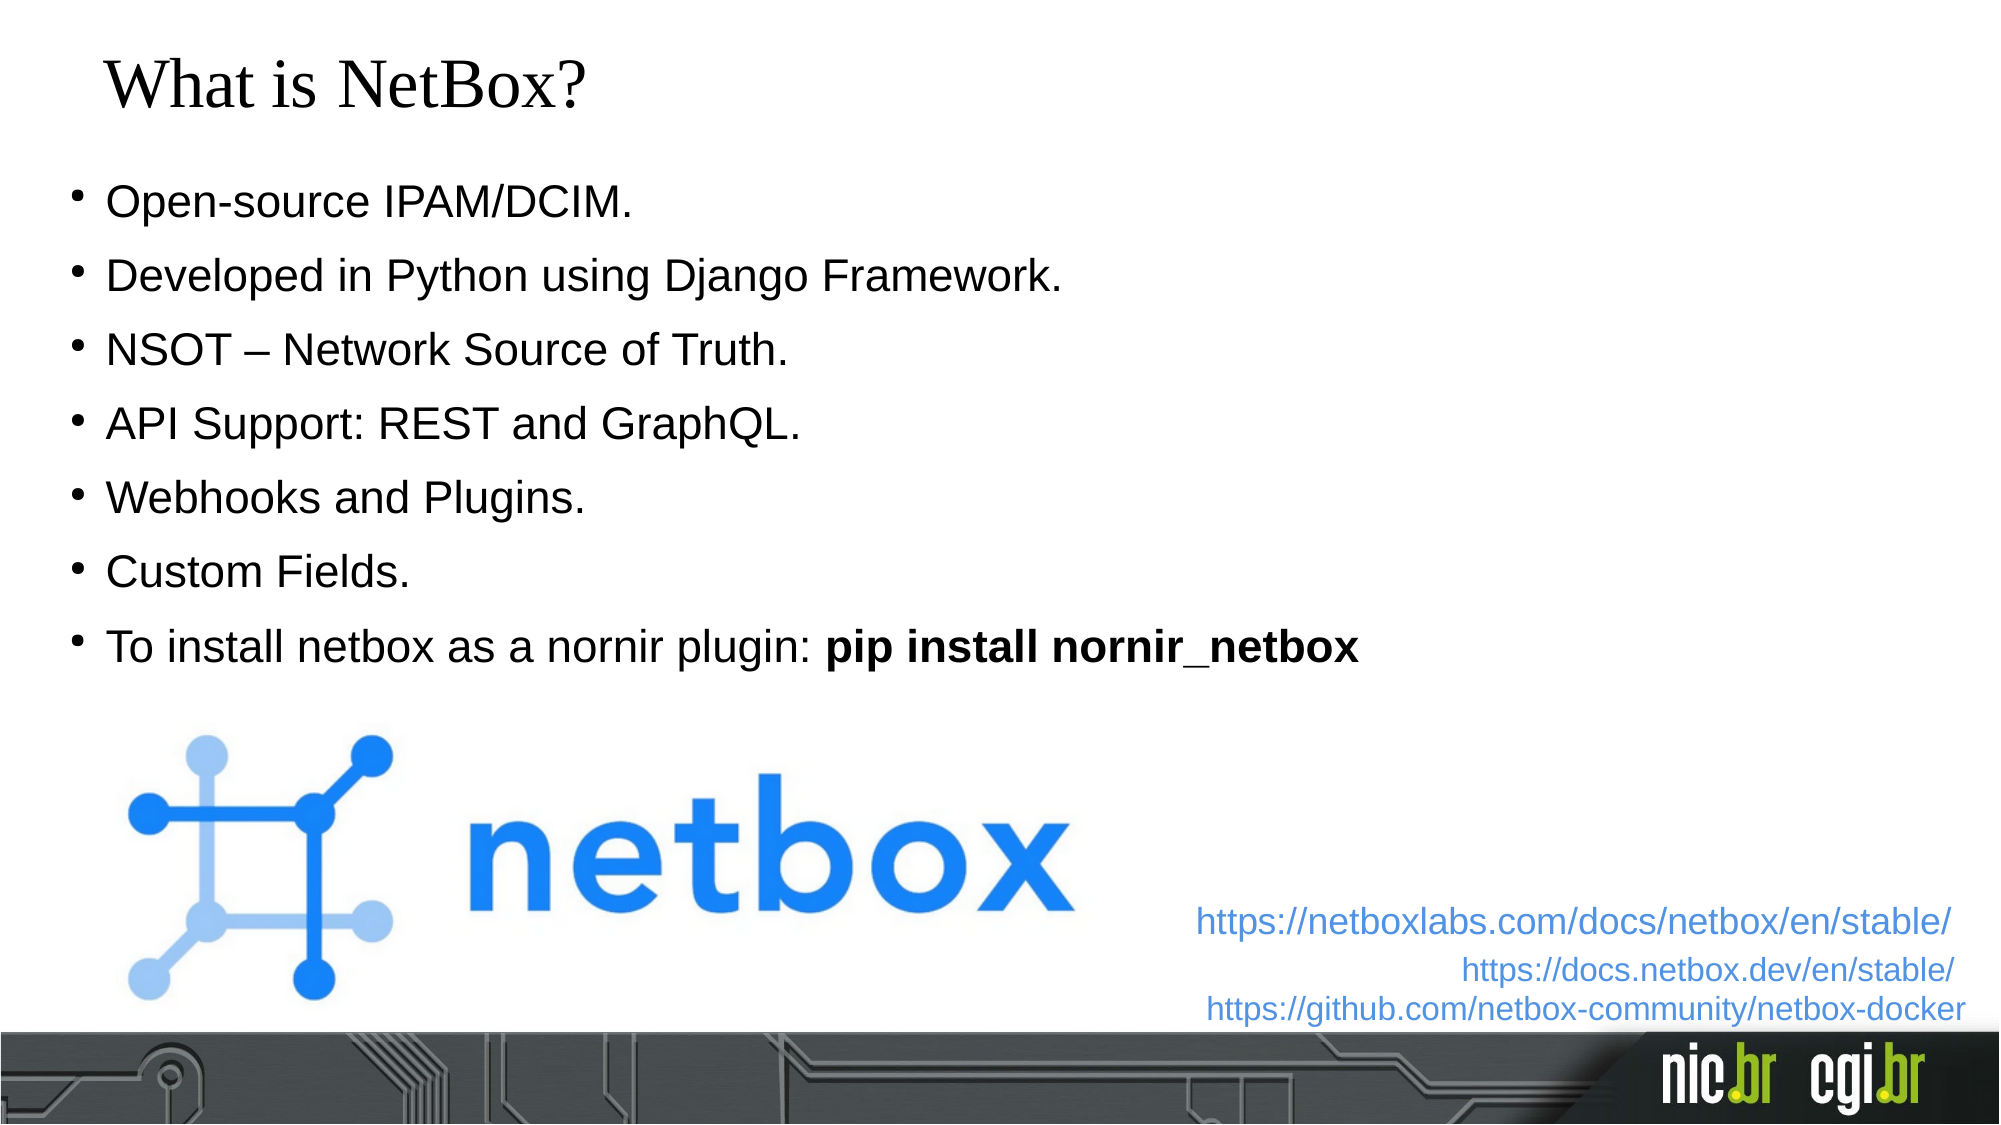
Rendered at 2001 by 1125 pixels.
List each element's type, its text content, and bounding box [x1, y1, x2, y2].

picture [0, 0, 1999, 1124]
title What is NetBox? [78, 36, 1923, 122]
text_box https://netboxlabs.com/docs/netbox/en/stable/ https://docs.netbox.dev/en/stable/ https://github.com/netbox-community/netbox-docker [1193, 896, 1973, 1027]
text_box Open-source IPAM/DCIM. Developed in Python using Django Framework. NSOT – Network Source of Truth. API Support: REST and GraphQL. Webhooks and Plugins. Custom Fields. To install netbox as a nornir plugin: pip install nornir_netbox [68, 147, 1949, 820]
